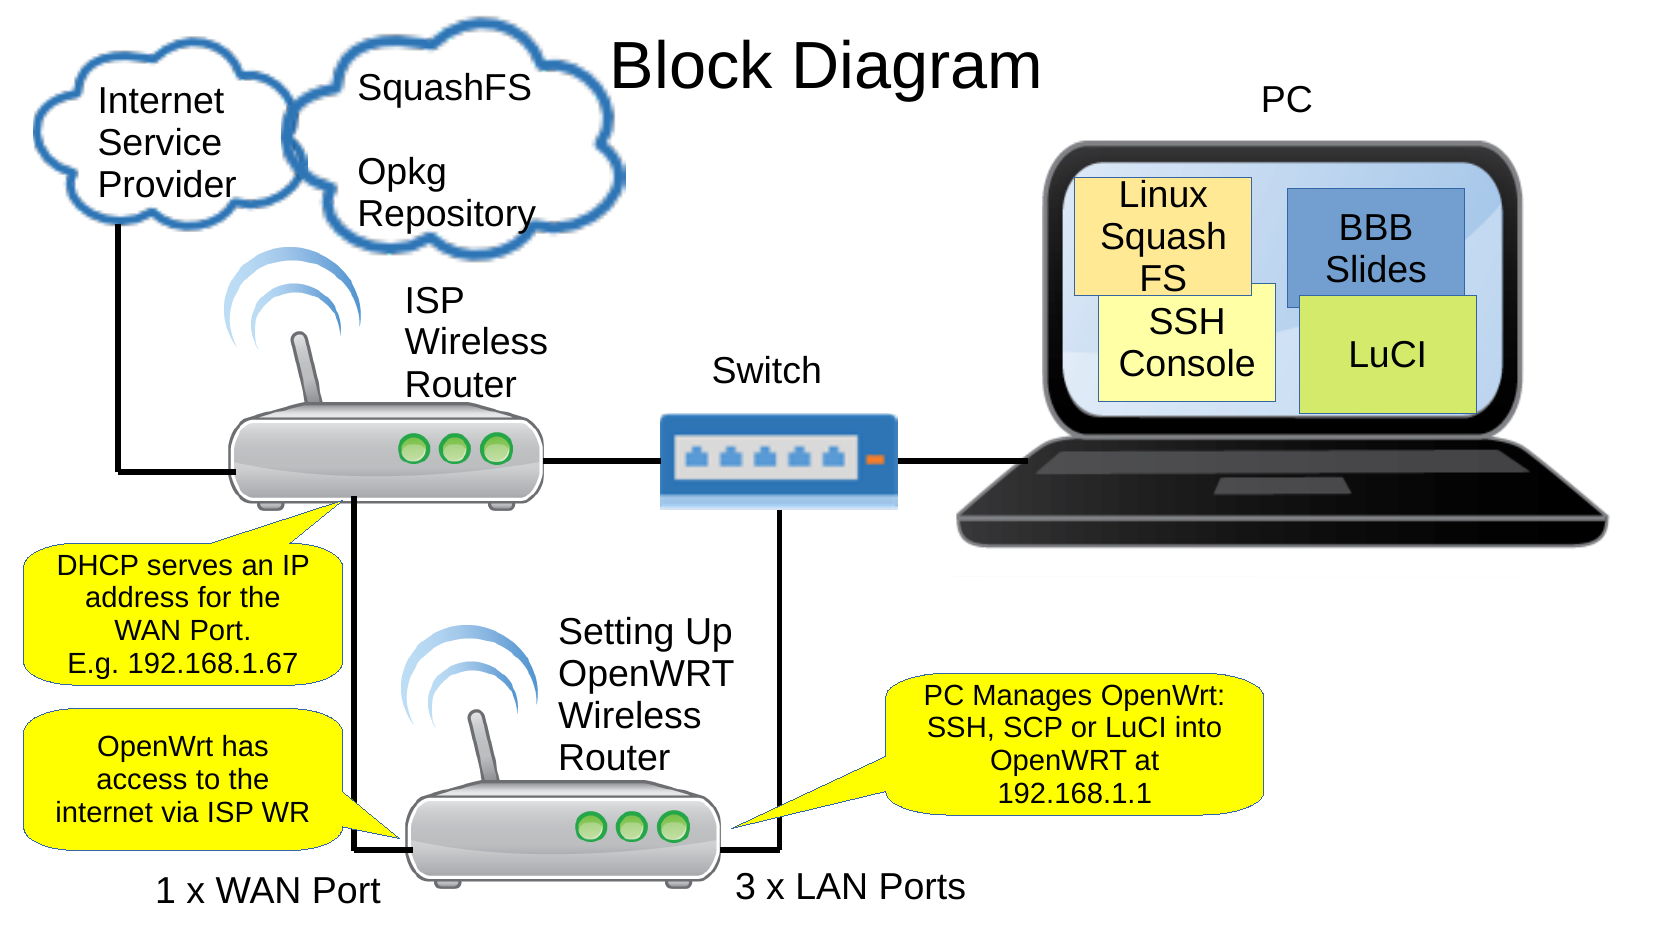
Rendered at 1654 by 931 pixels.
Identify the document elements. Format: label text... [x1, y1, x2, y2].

text_box Switch [696, 342, 910, 400]
picture [401, 625, 721, 889]
picture [927, 112, 1638, 624]
text_box SquashFS Opkg Repository [342, 59, 579, 242]
text_box SSH Console [1098, 283, 1276, 402]
text_box Setting Up OpenWRT Wireless Router [543, 603, 756, 829]
title Block Diagram [626, 28, 1571, 104]
text_box Internet Service Provider [82, 71, 272, 213]
text_box 1 x WAN Port [129, 862, 426, 920]
picture [660, 413, 898, 510]
text_box ISP Wireless Router [389, 313, 603, 413]
picture [33, 0, 626, 511]
text_box PC Manages OpenWrt: SSH, SCP or LuCI into OpenWRT at 192.168.1.1 [731, 673, 1264, 829]
text_box DHCP serves an IP address for the WAN Port. E.g. 192.168.1.67 [23, 500, 343, 686]
text_box Linux SquashFS [1074, 177, 1252, 296]
text_box LuCI [1299, 295, 1477, 414]
text_box 3 x LAN Ports [720, 857, 1075, 922]
text_box PC [1246, 70, 1459, 128]
text_box OpenWrt has access to the internet via ISP WR [23, 708, 400, 851]
text_box BBB Slides [1287, 188, 1465, 308]
